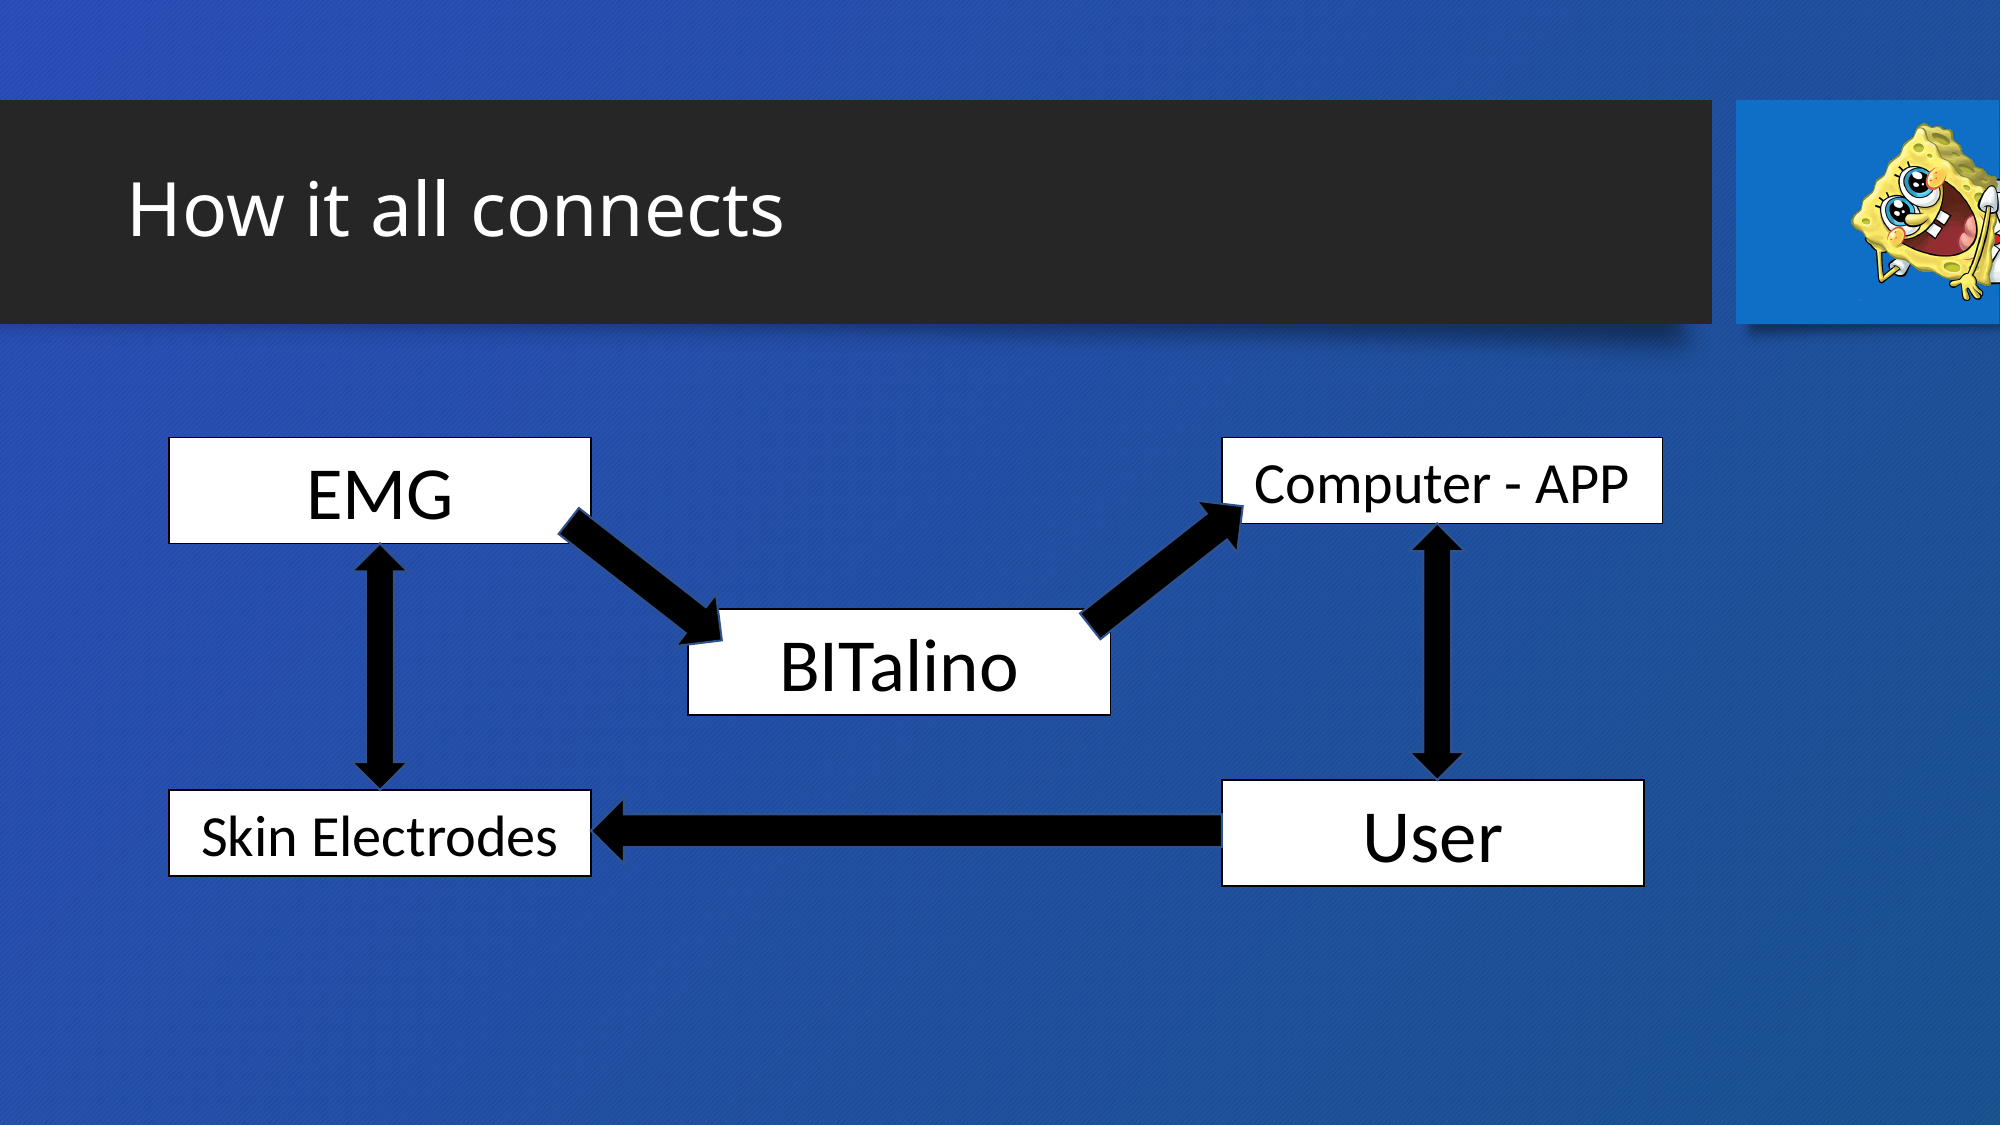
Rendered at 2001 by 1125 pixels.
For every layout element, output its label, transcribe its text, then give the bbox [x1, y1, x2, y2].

text_box [590, 797, 1222, 864]
text_box [1409, 523, 1466, 781]
text_box [558, 508, 722, 647]
text_box BITalino [688, 608, 1111, 715]
text_box [1080, 500, 1243, 640]
text_box Skin Electrodes [168, 790, 592, 876]
title How it all connects [111, 123, 1689, 301]
text_box User [1221, 780, 1645, 887]
picture [1851, 123, 2000, 301]
text_box [352, 543, 408, 791]
text_box Computer - APP [1221, 437, 1663, 524]
text_box EMG [168, 437, 592, 544]
